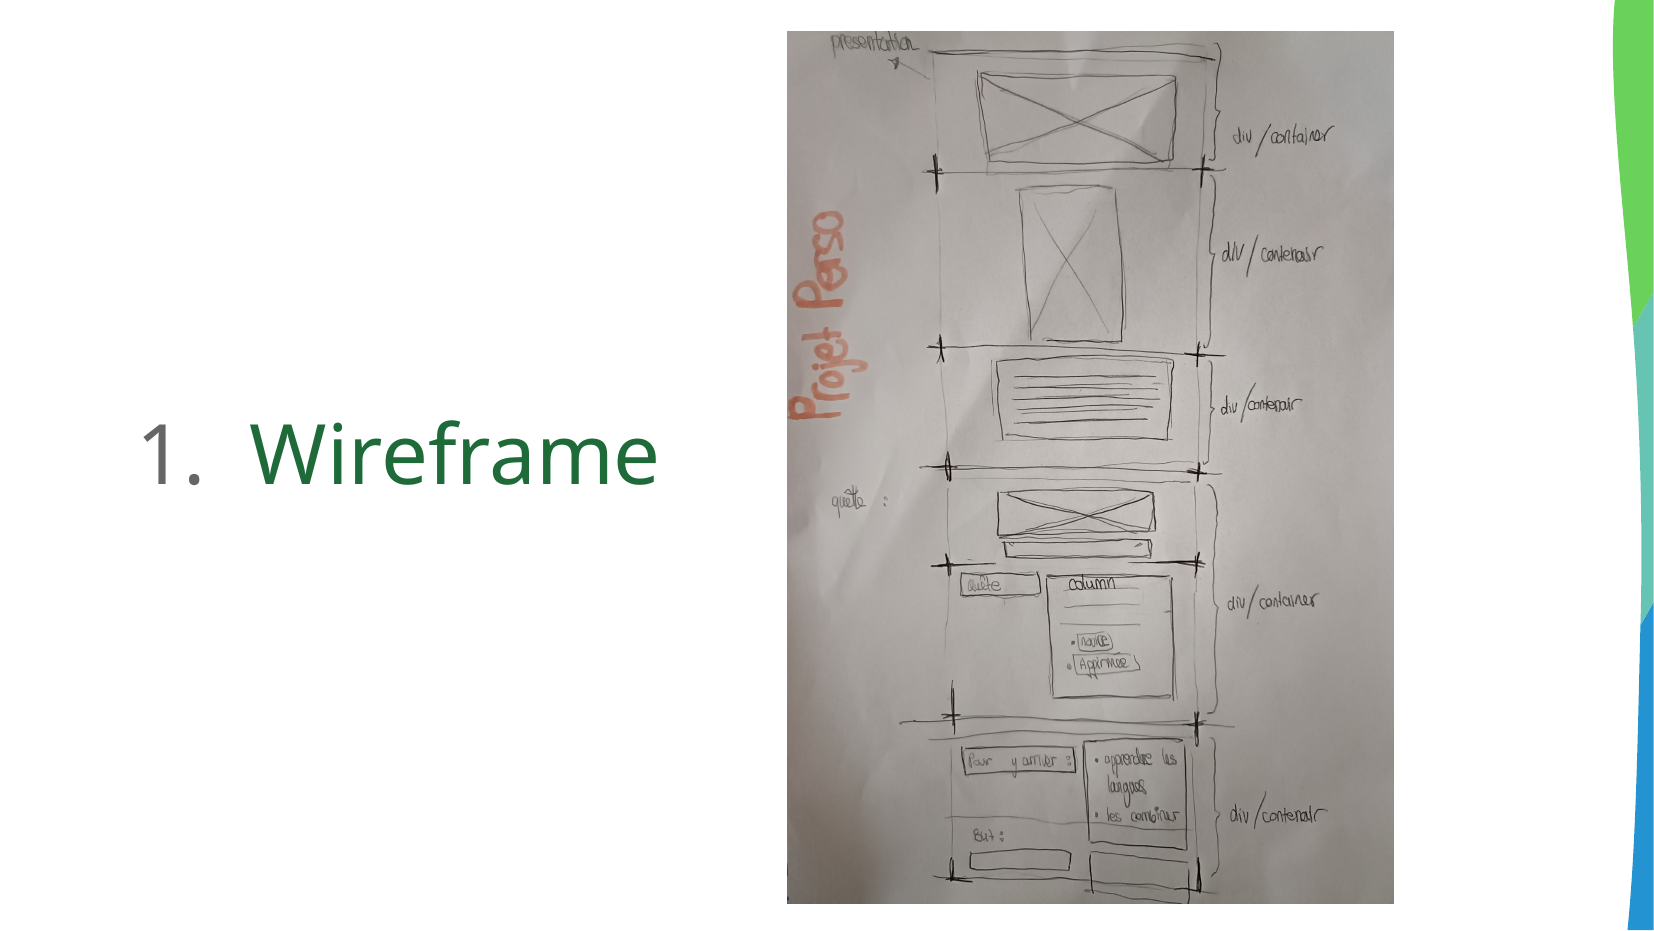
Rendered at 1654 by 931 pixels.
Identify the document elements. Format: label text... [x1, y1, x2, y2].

picture [787, 31, 1394, 904]
title 1. Wireframe [98, 341, 699, 563]
